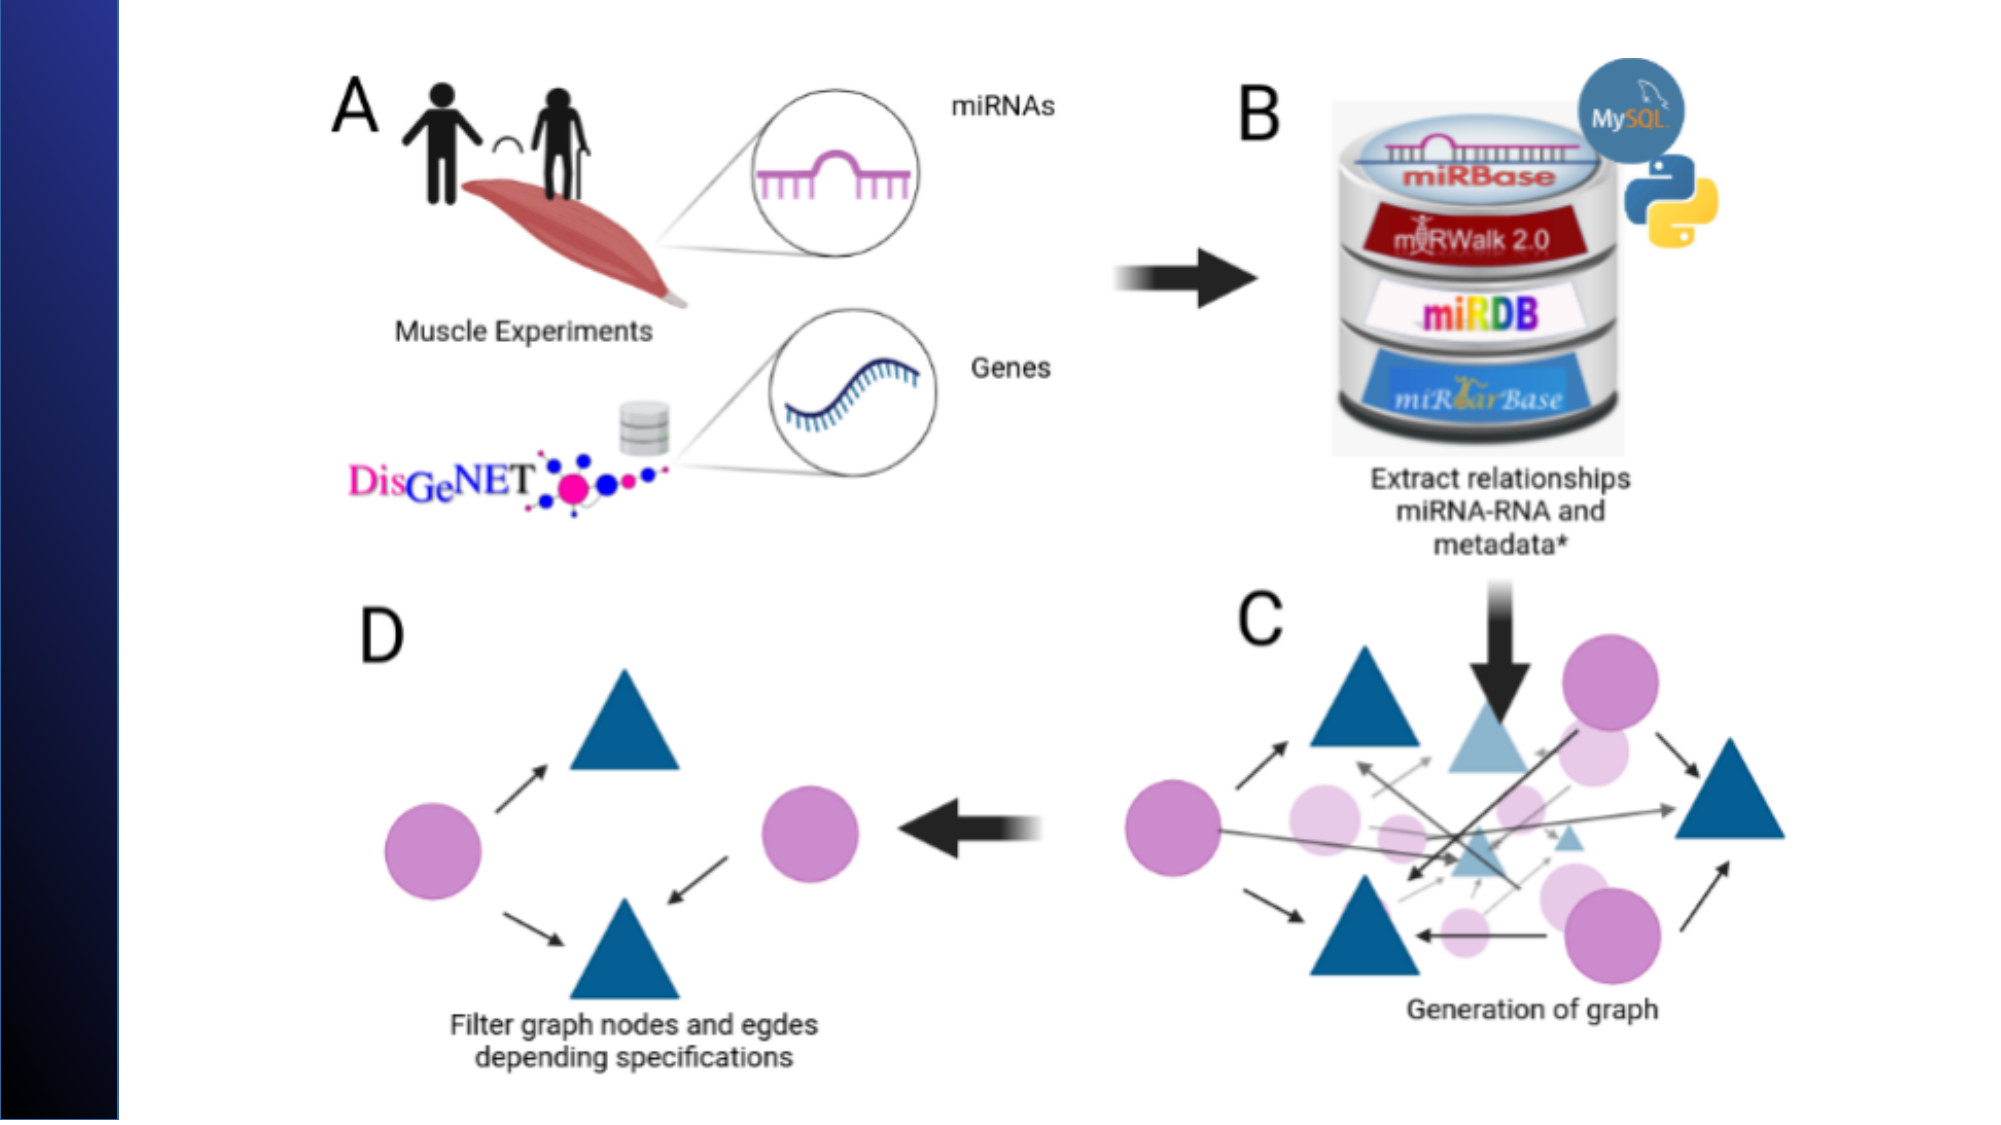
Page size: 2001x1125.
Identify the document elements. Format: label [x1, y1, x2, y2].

text_box [0, 0, 118, 1119]
picture [324, 58, 1802, 1093]
